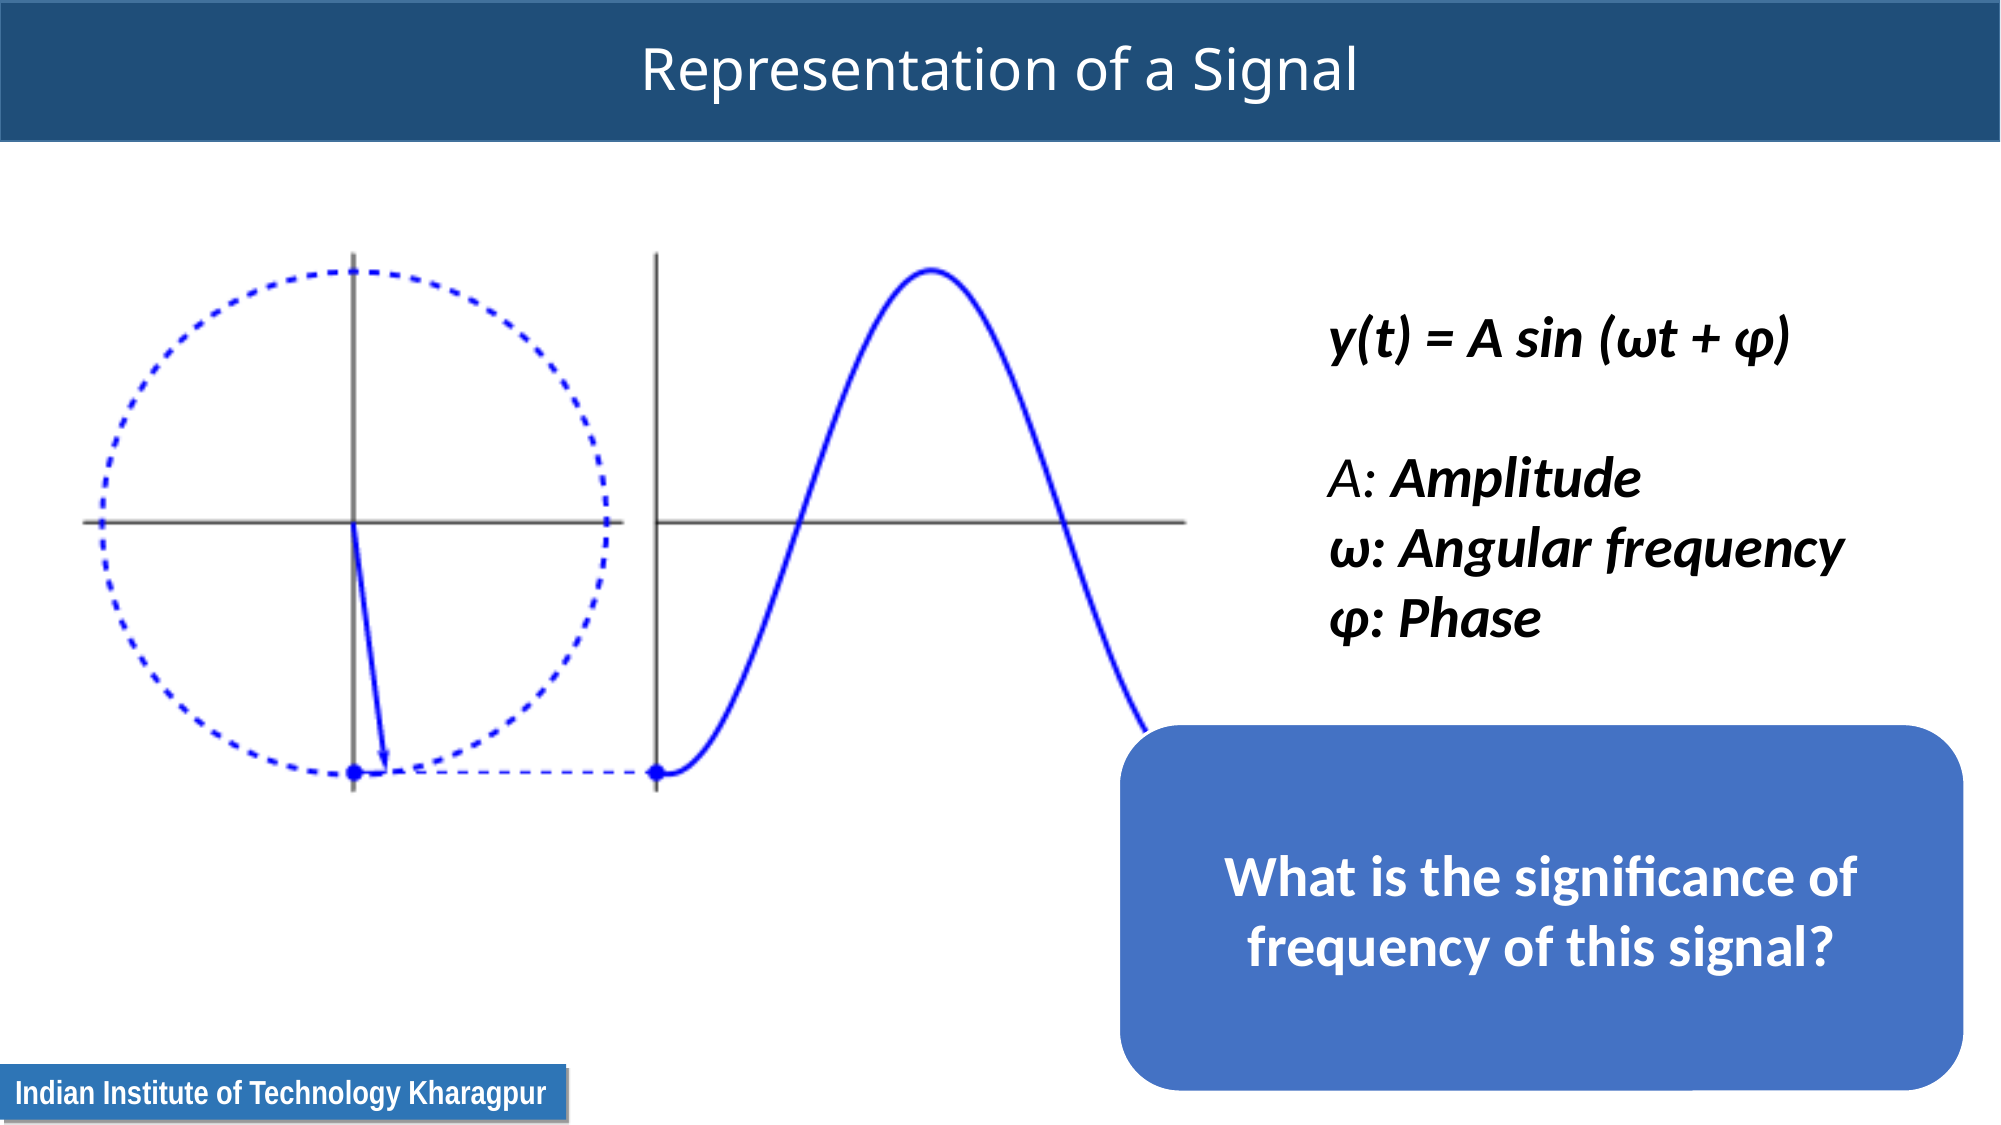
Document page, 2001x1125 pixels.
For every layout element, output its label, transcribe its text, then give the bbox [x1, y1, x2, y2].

title Representation of a Signal [0, 1, 2000, 141]
text_box y(t) = A sin (ωt + φ) A: Amplitude ω: Angular frequency φ: Phase [1313, 291, 1933, 661]
text_box What is the significance of frequency of this signal? [1118, 723, 1966, 1093]
picture [73, 242, 1198, 811]
